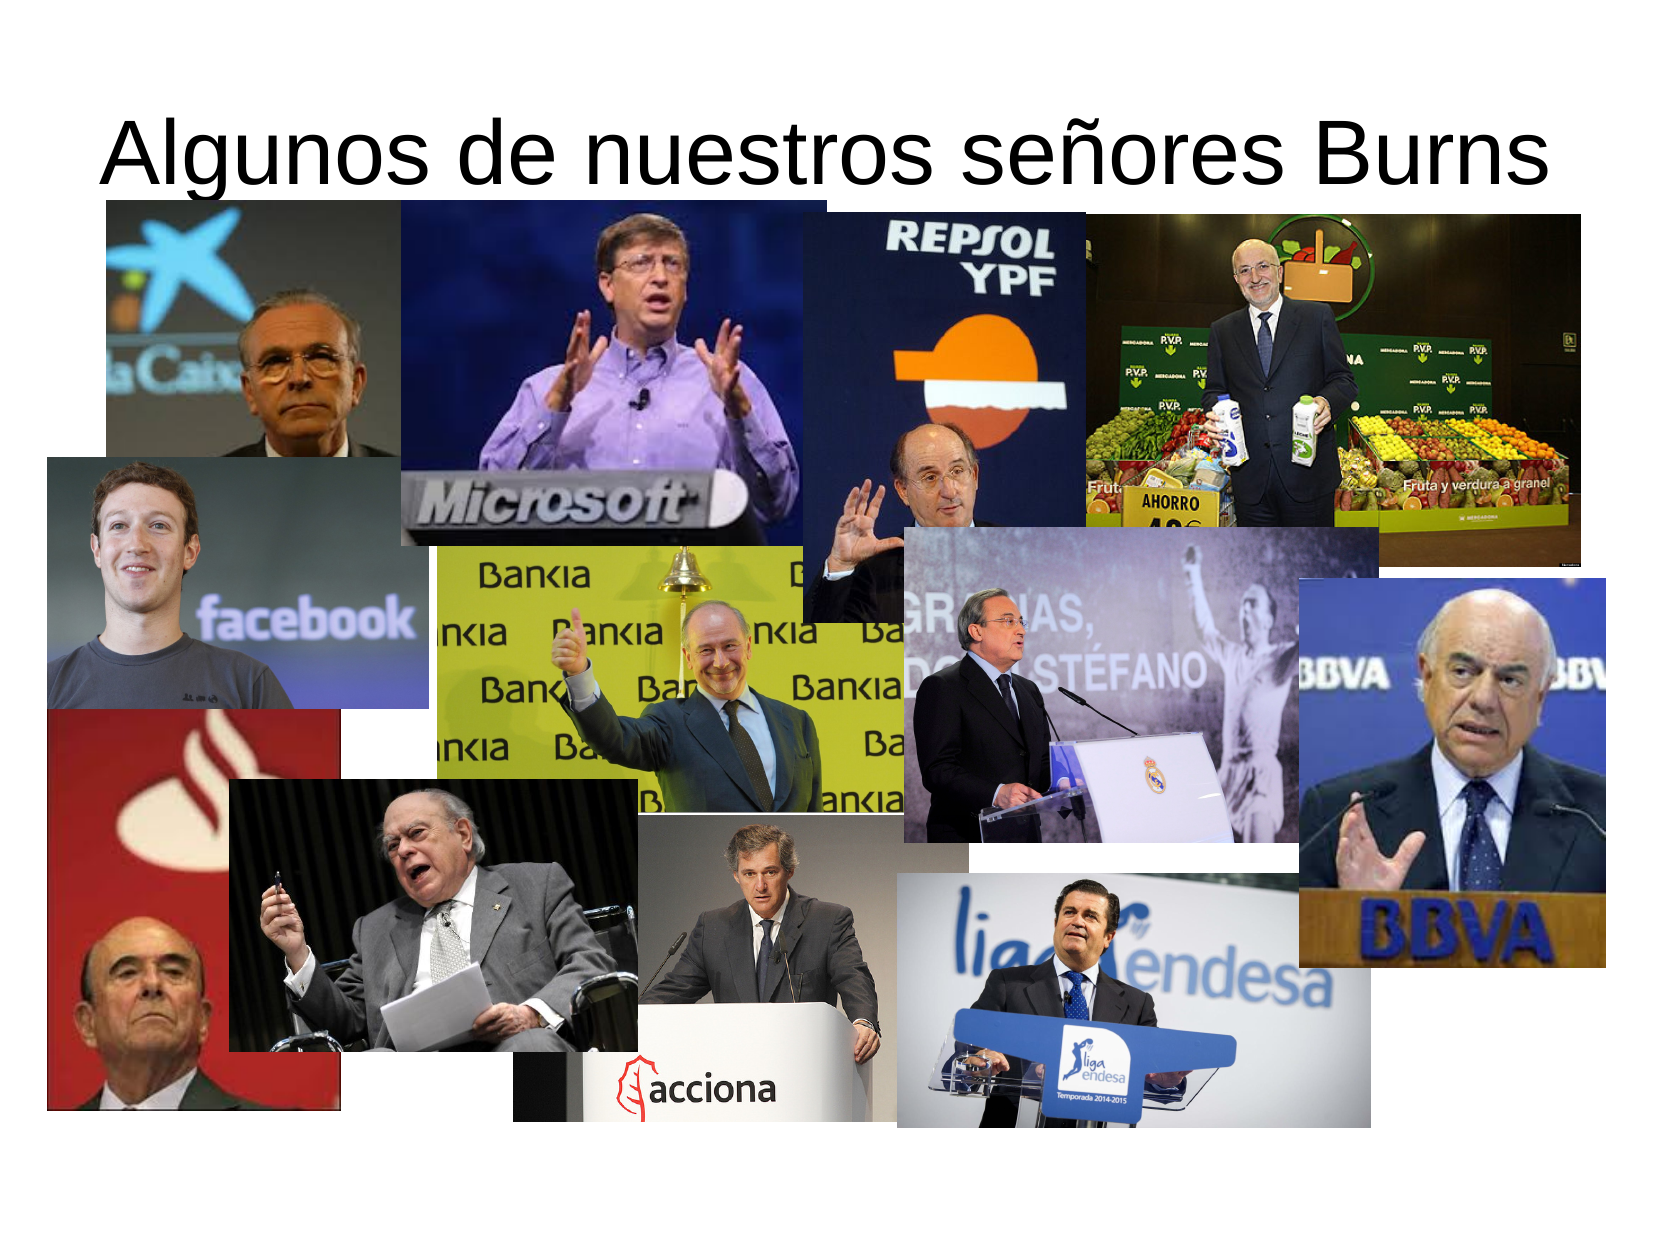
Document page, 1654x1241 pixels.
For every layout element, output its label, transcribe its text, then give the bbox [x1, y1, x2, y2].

picture [47, 200, 1606, 1128]
title Algunos de nuestros señores Burns [82, 49, 1571, 257]
